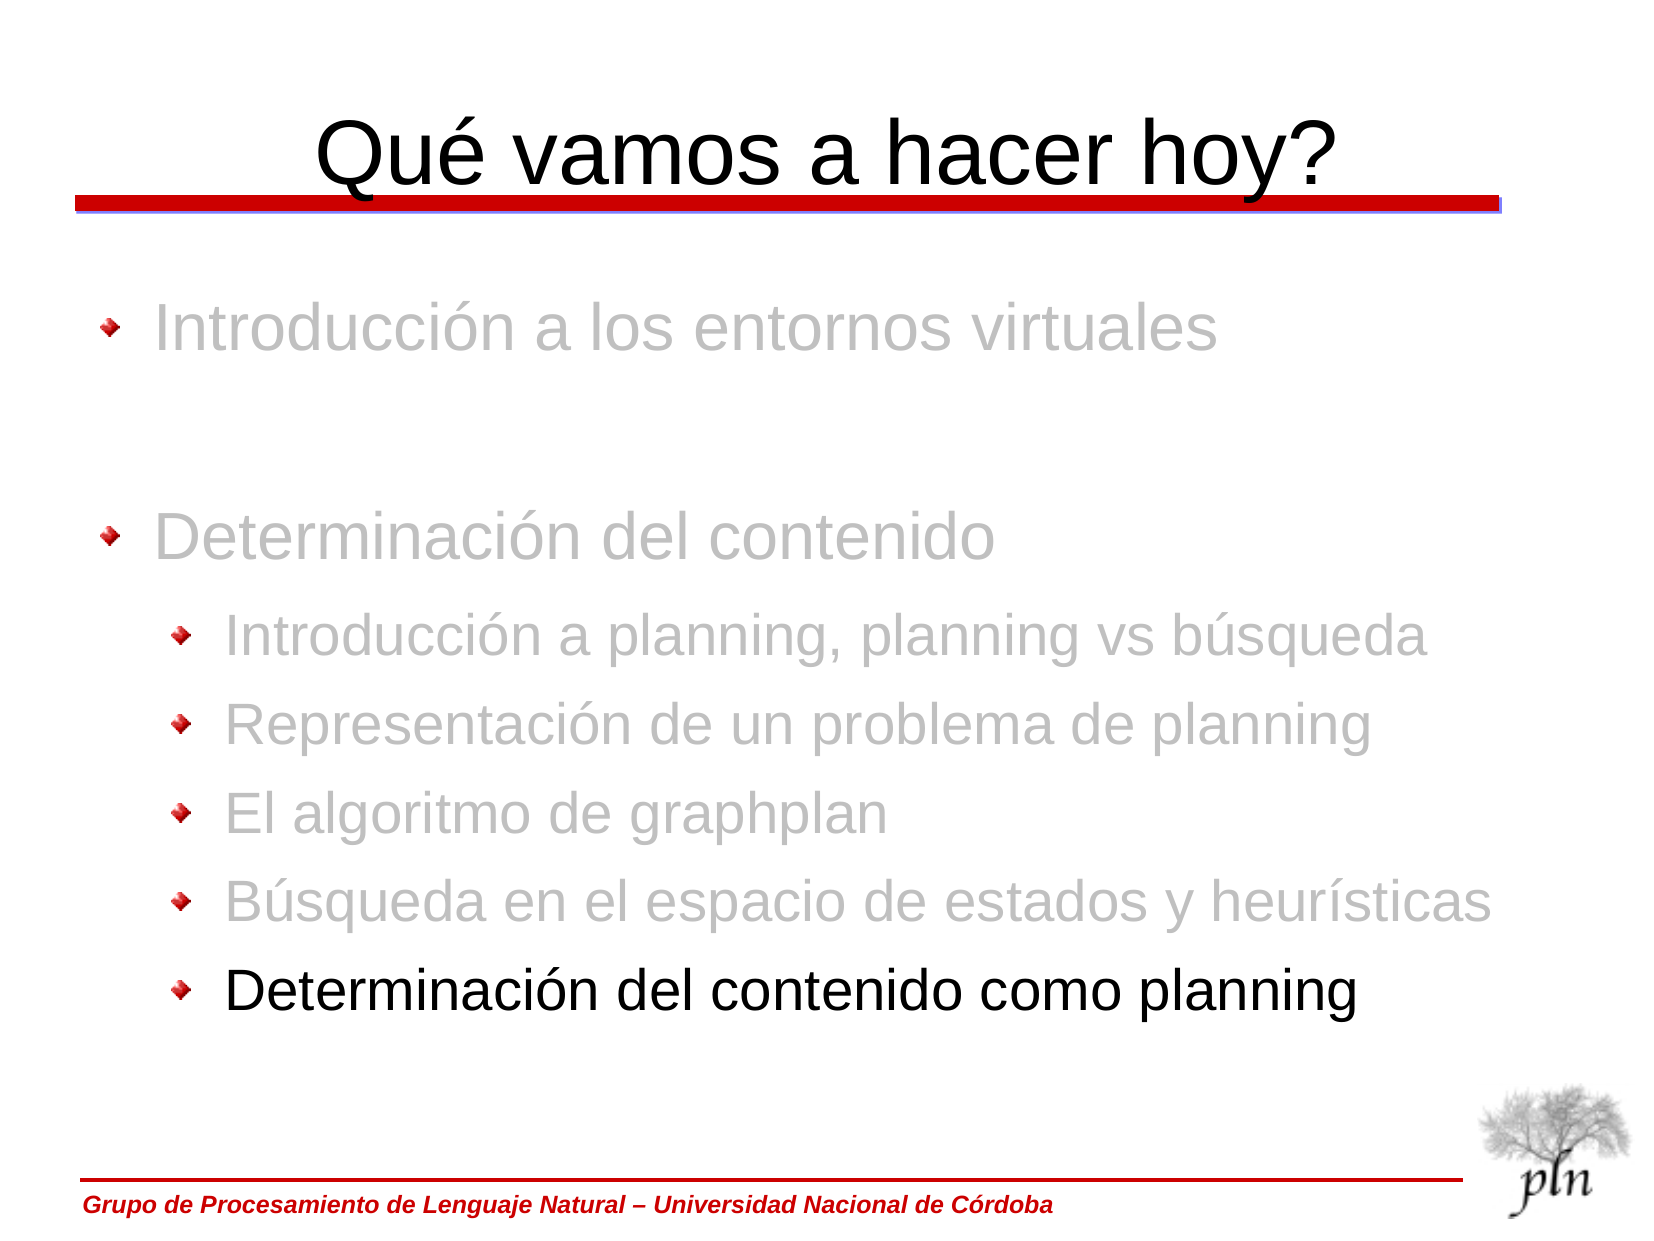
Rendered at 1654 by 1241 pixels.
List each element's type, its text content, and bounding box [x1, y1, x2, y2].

title Qué vamos a hacer hoy? [82, 49, 1571, 257]
picture [1477, 1083, 1635, 1219]
list Introducción a los entornos virtuales Determinación del contenido Introducción a planning, planning vs búsqueda Representación de un problema de planning El algoritmo de graphplan Búsqueda en el espacio de estados y heurísticas Determinación del contenido como planning [82, 290, 1571, 1109]
